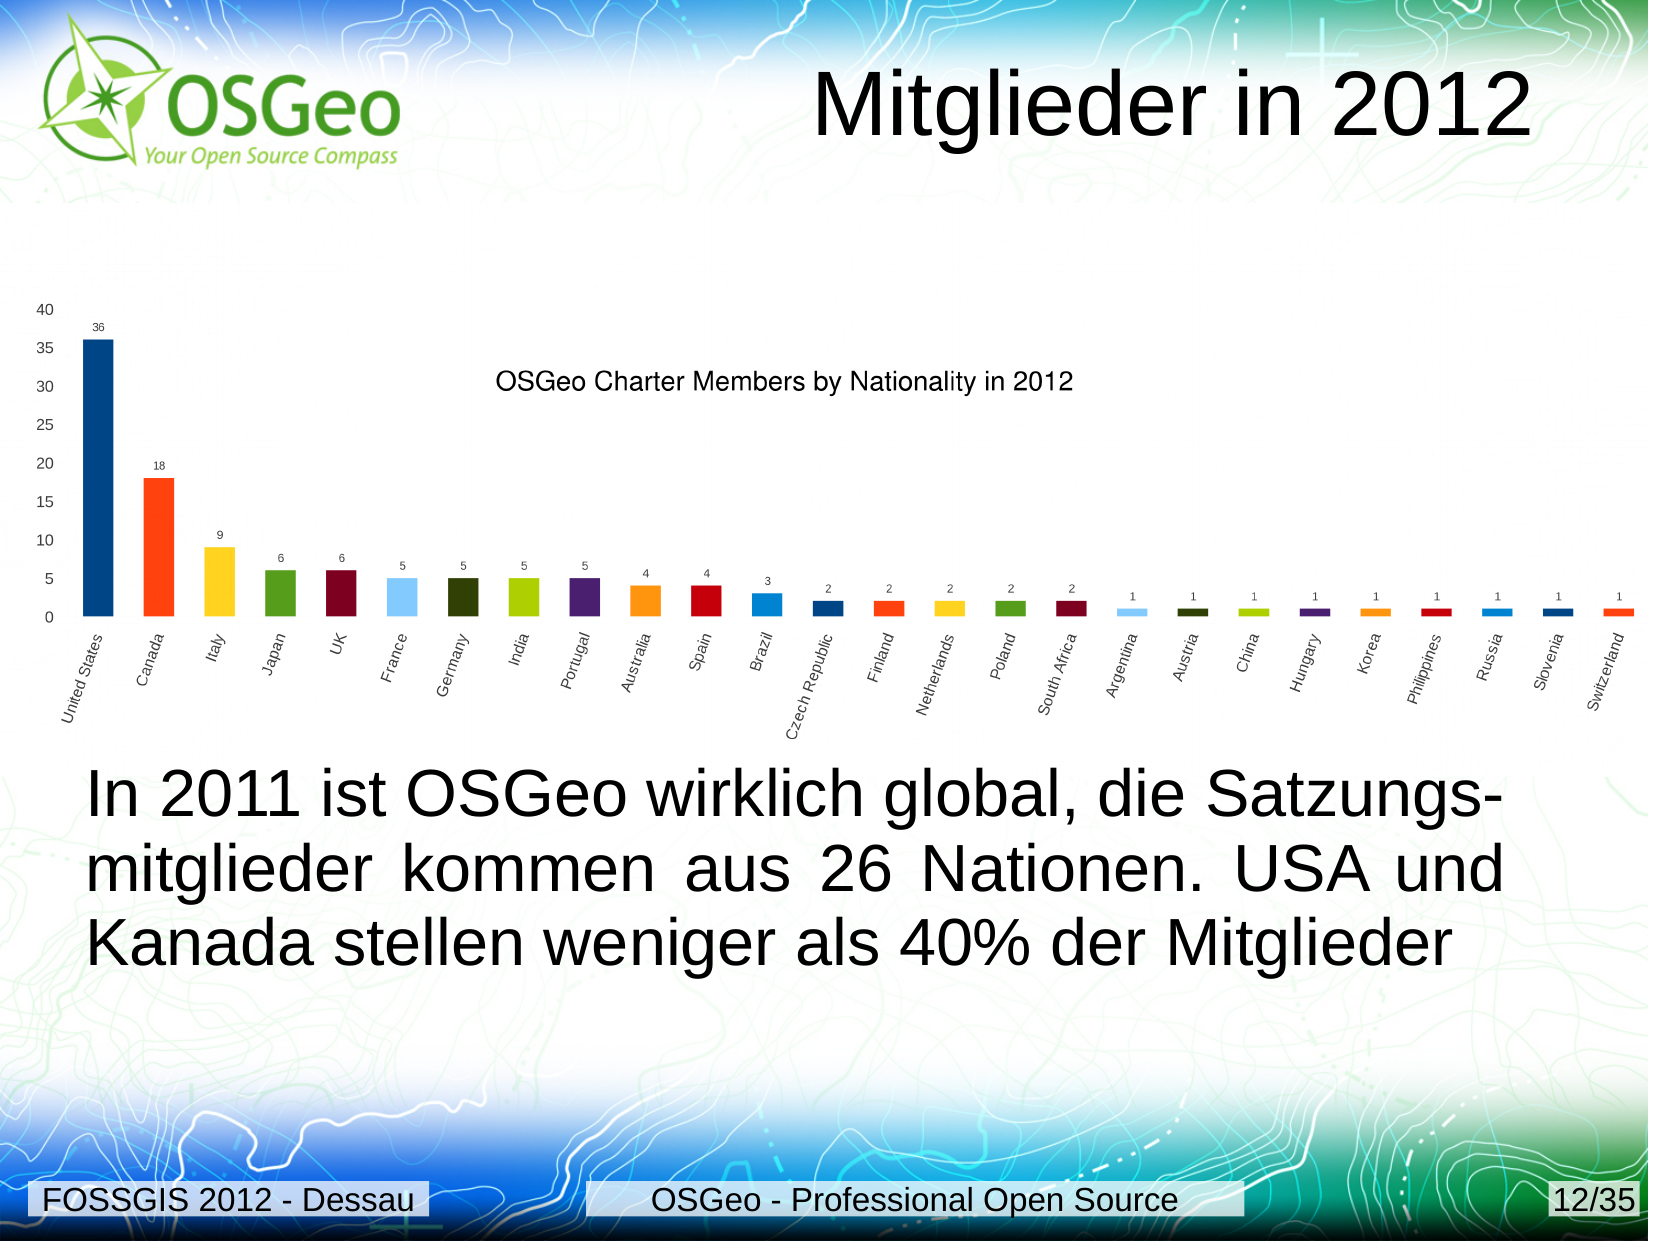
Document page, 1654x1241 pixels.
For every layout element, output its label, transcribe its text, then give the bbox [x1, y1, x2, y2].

title Mitglieder in 2012 [430, 29, 1536, 178]
picture [0, 0, 1654, 1241]
text_box In 2011 ist OSGeo wirklich global, die Satzungs-mitglieder kommen aus 26 Nationen. USA und Kanada stellen weniger als 40% der Mitglieder [70, 748, 1585, 988]
